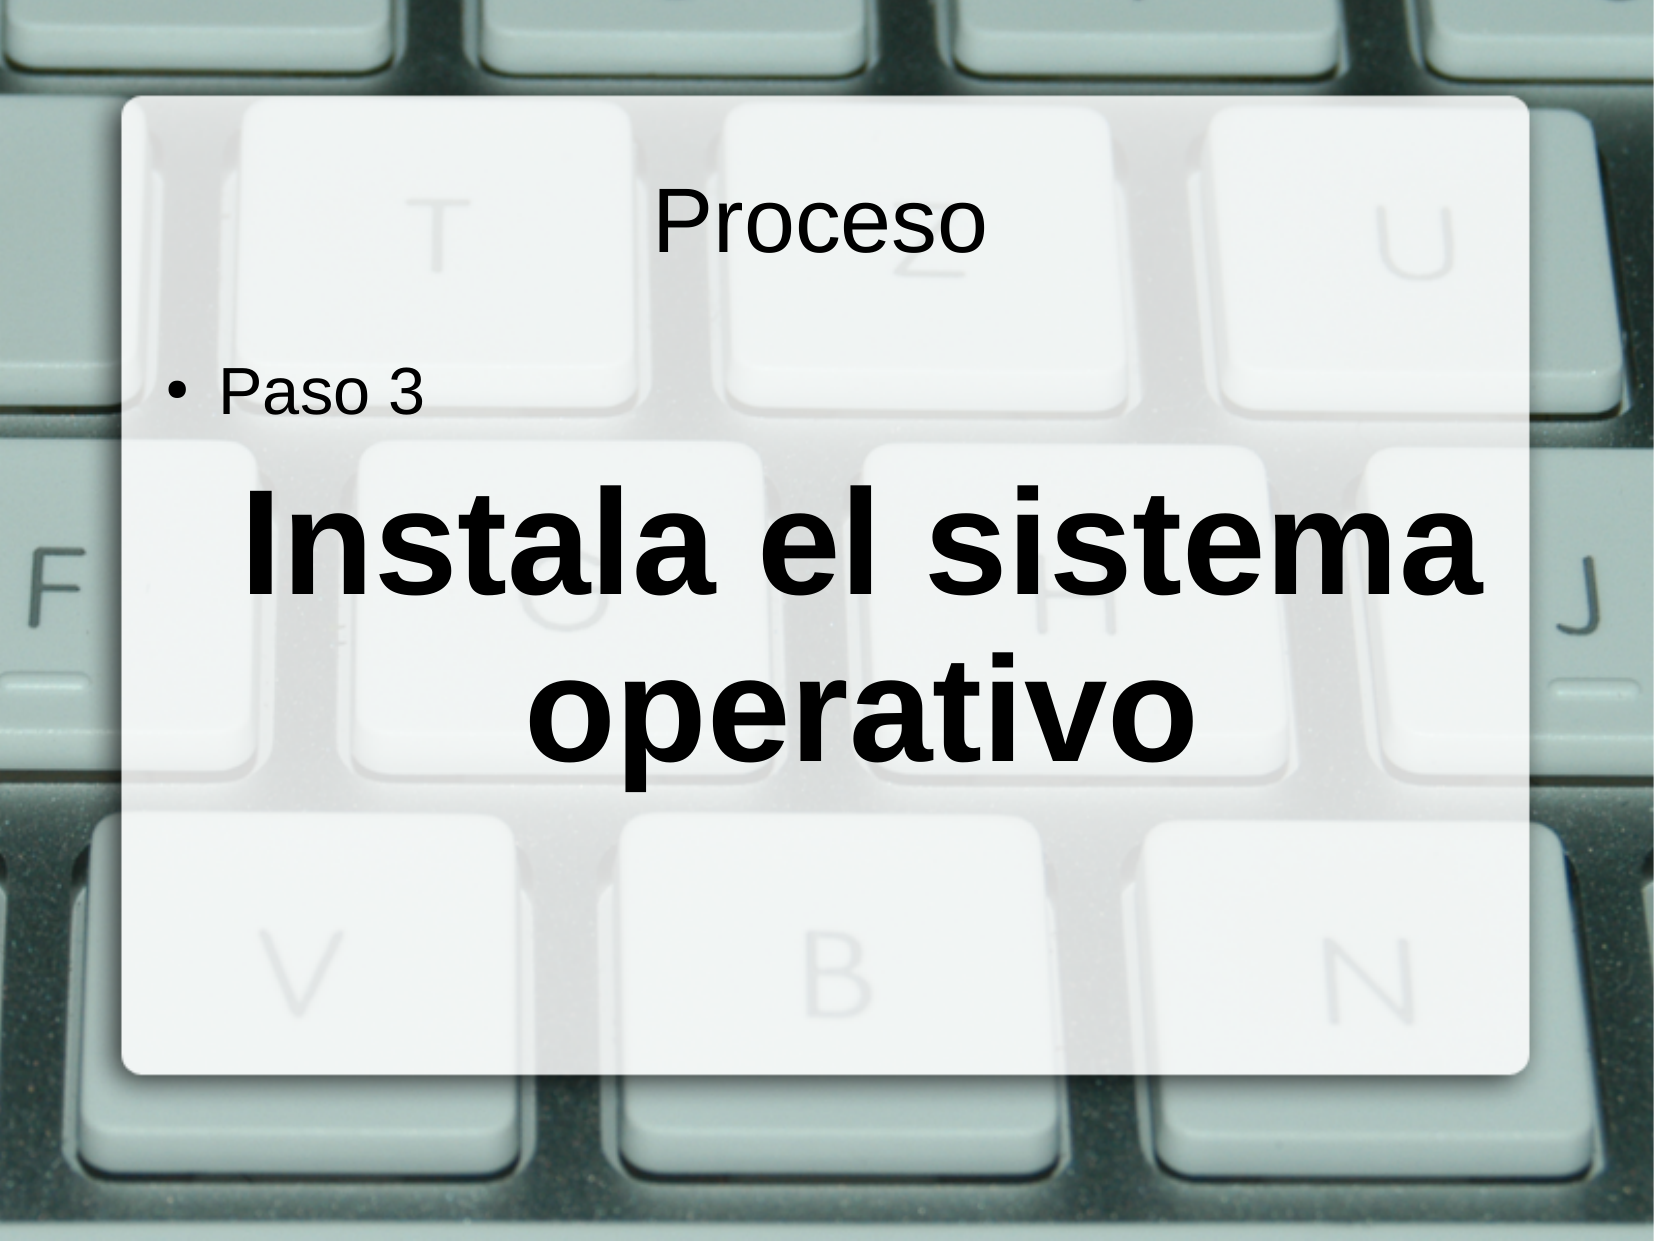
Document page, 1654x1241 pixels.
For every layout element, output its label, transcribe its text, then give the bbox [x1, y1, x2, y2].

title Proceso [135, 117, 1506, 325]
list Paso 3 Instala el sistema operativo [147, 354, 1506, 1241]
picture [0, 0, 1654, 1241]
